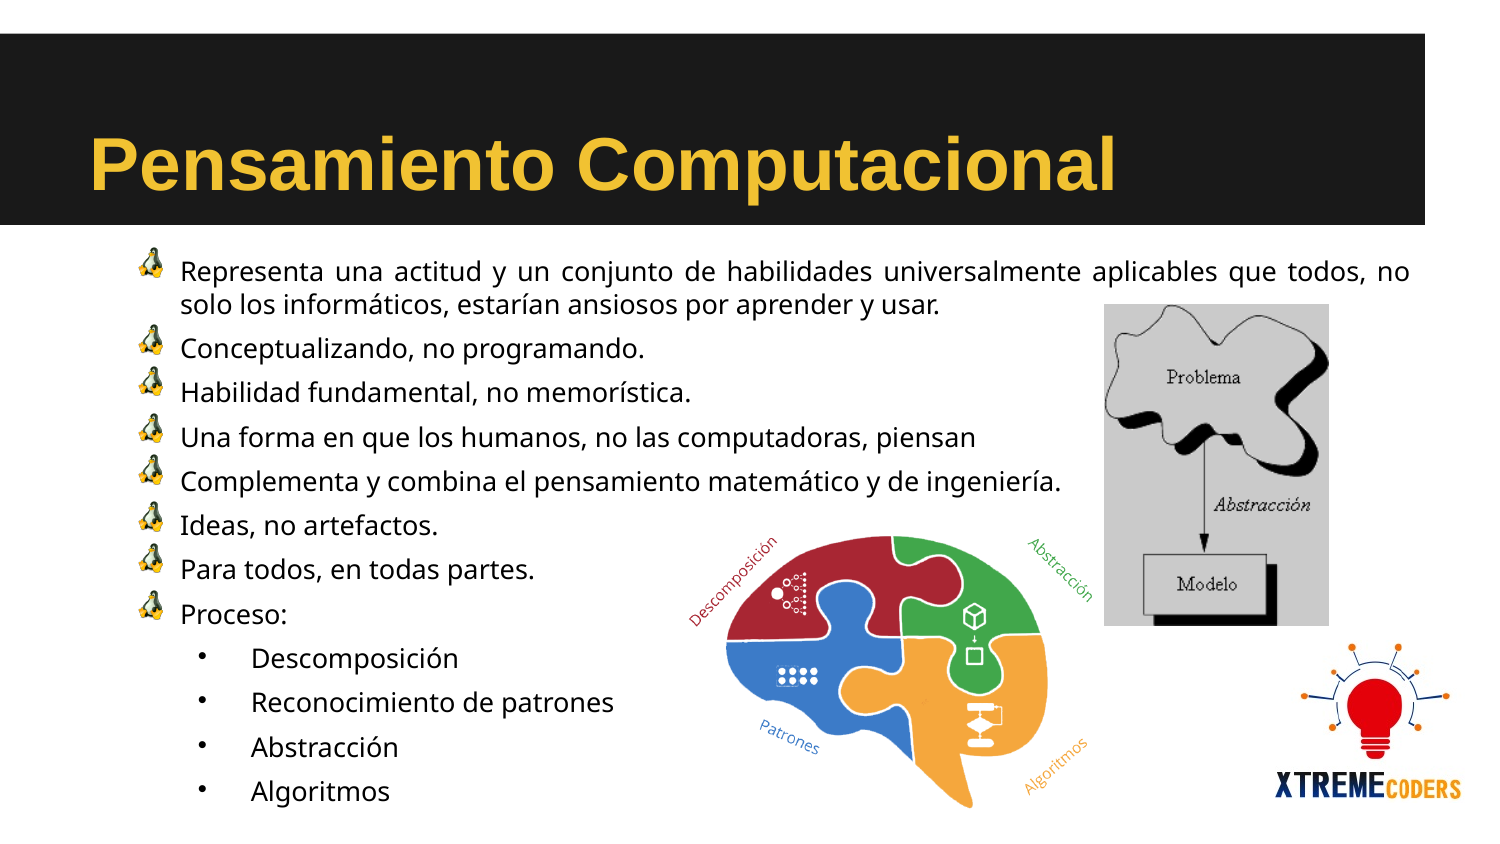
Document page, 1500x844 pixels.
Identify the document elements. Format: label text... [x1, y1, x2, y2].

text_box Representa una actitud y un conjunto de habilidades universalmente aplicables que todos, no solo los informáticos, estarían ansiosos por aprender y usar. Conceptualizando, no programando. Habilidad fundamental, no memorística. Una forma en que los humanos, no las computadoras, piensan Complementa y combina el pensamiento matemático y de ingeniería. Ideas, no artefactos. Para todos, en todas partes. Proceso: Descomposición Reconocimiento de patrones Abstracción Algoritmos [165, 239, 1425, 808]
picture [135, 247, 166, 278]
picture [685, 531, 1099, 812]
picture [135, 324, 166, 355]
picture [135, 413, 166, 443]
picture [135, 543, 166, 573]
text_box Pensamiento Computacional [74, 33, 1425, 221]
picture [135, 501, 166, 532]
picture [135, 454, 166, 485]
picture [135, 590, 166, 620]
picture [1104, 304, 1329, 626]
picture [135, 366, 166, 396]
picture [1275, 640, 1465, 804]
